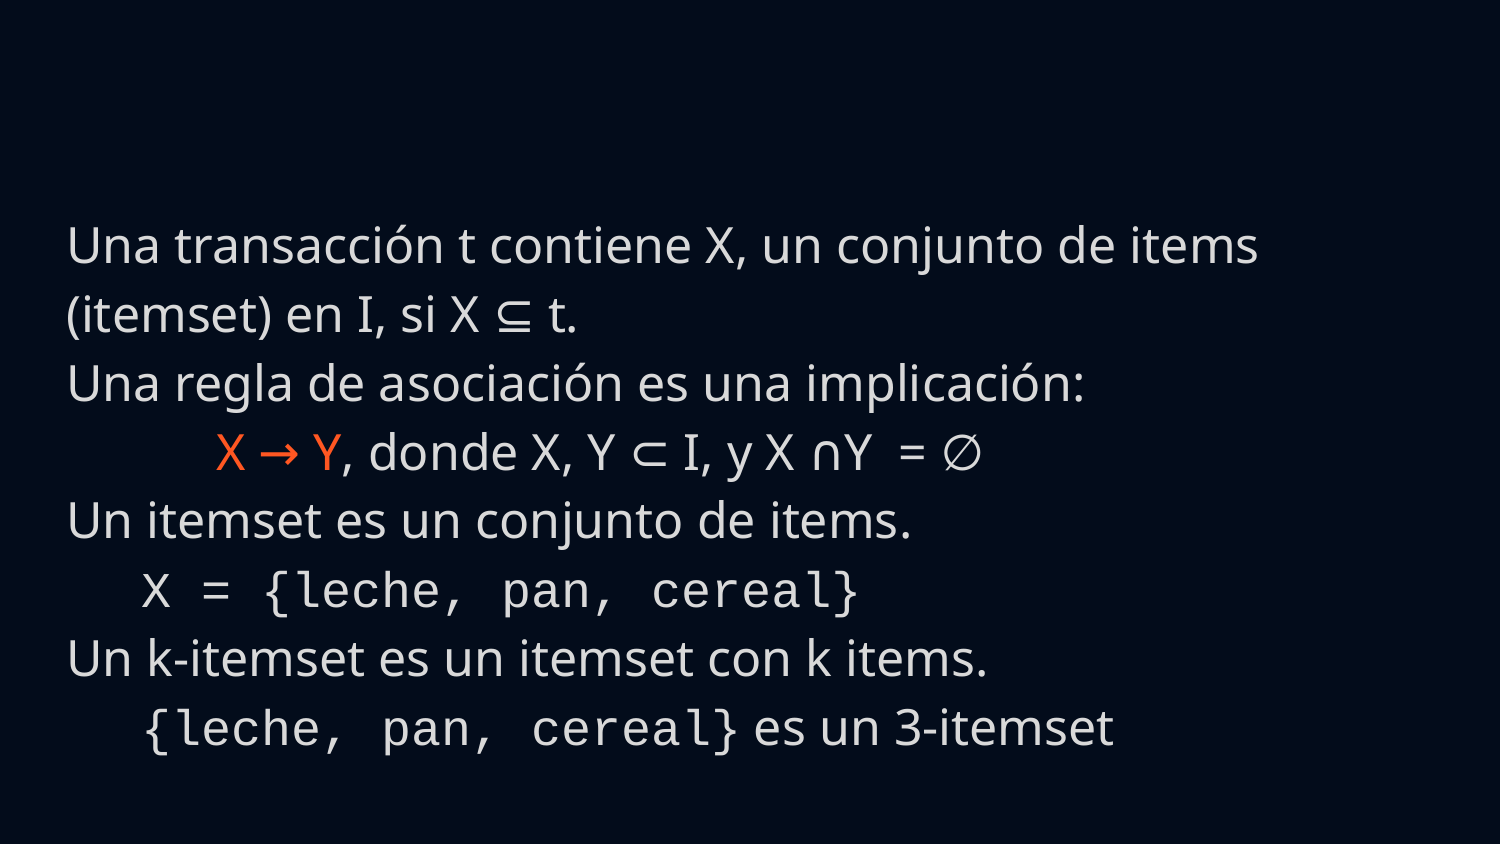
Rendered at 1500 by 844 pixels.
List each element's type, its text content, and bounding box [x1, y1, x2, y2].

list Una transacción t contiene X, un conjunto de items (itemset) en I, si X ⊆ t. Una regla de asociación es una implicación: X → Y, donde X, Y ⊂ I, y X ∩Y = ∅ Un itemset es un conjunto de items. X = {leche, pan, cereal} Un k-itemset es un itemset con k items. {leche, pan, cereal} es un 3-itemset [51, 189, 1449, 750]
